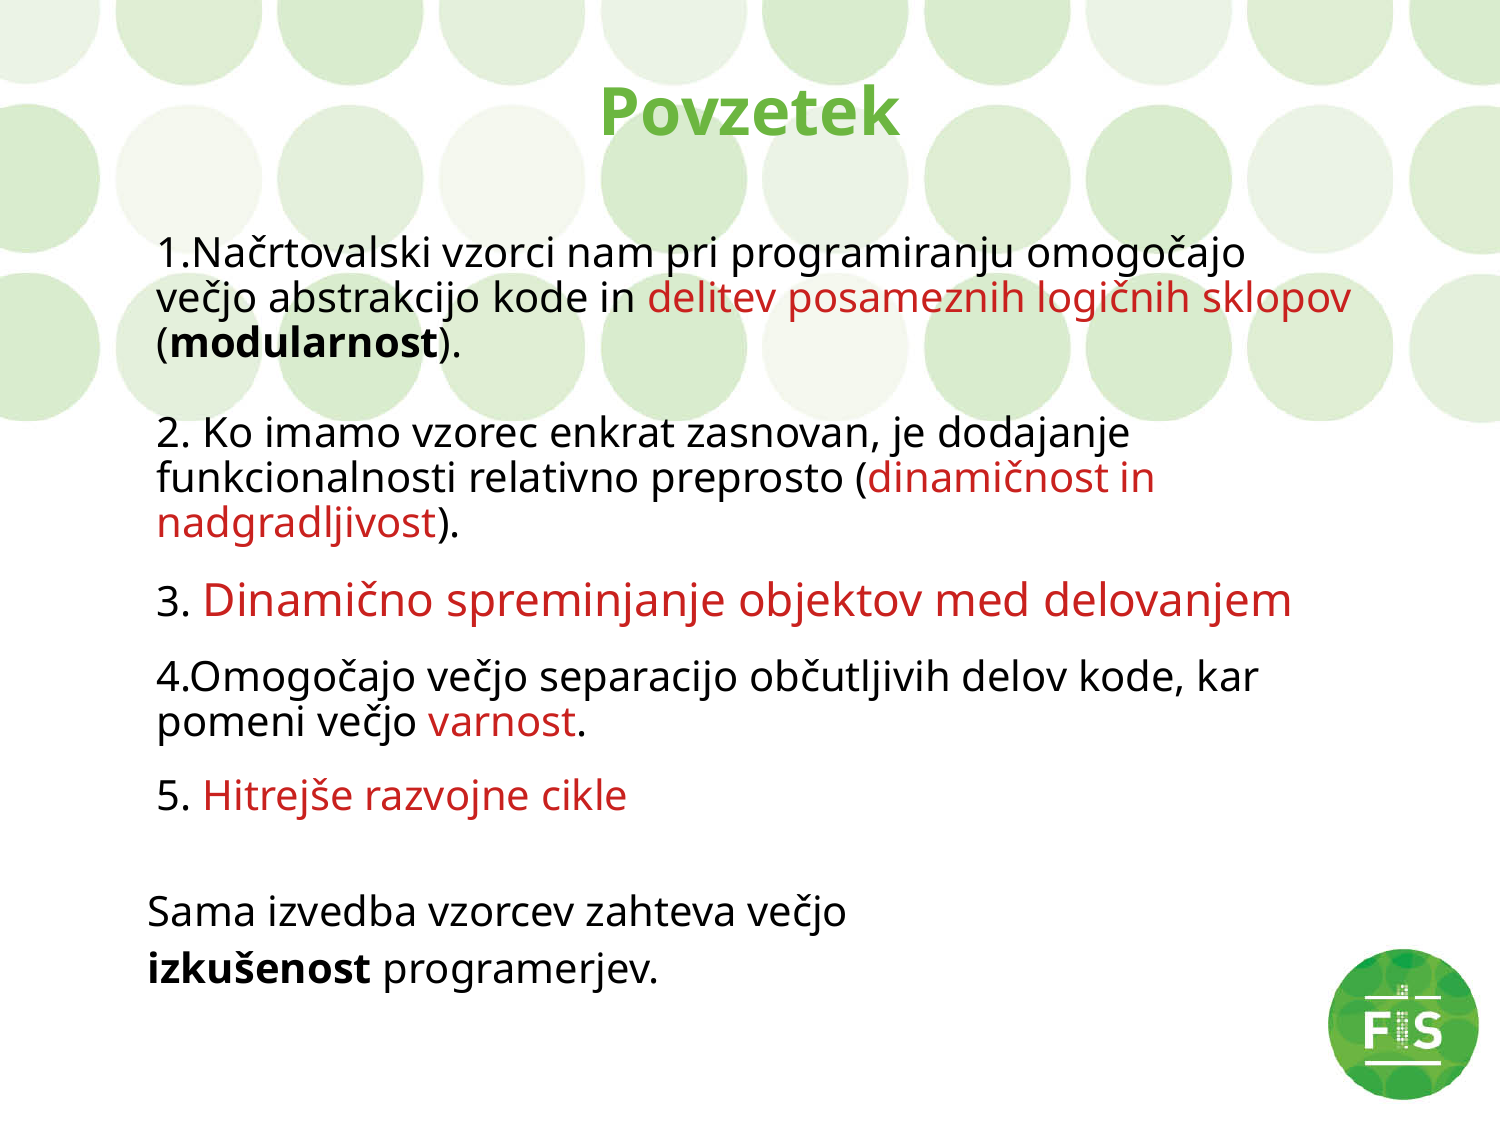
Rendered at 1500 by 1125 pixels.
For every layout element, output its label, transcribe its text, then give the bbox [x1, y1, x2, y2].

title Povzetek [75, 70, 1425, 233]
picture [0, 0, 1500, 1125]
text_box Sama izvedba vzorcev zahteva večjo izkušenost programerjev. [133, 874, 1066, 1012]
list 1.Načrtovalski vzorci nam pri programiranju omogočajo večjo abstrakcijo kode in delitev posameznih logičnih sklopov (modularnost). 2. Ko imamo vzorec enkrat zasnovan, je dodajanje funkcionalnosti relativno preprosto (dinamičnost in nadgradljivost). 3. Dinamično spreminjanje objektov med delovanjem 4.Omogočajo večjo separacijo občutljivih delov kode, kar pomeni večjo varnost. 5. Hitrejše razvojne cikle [70, 224, 1371, 473]
